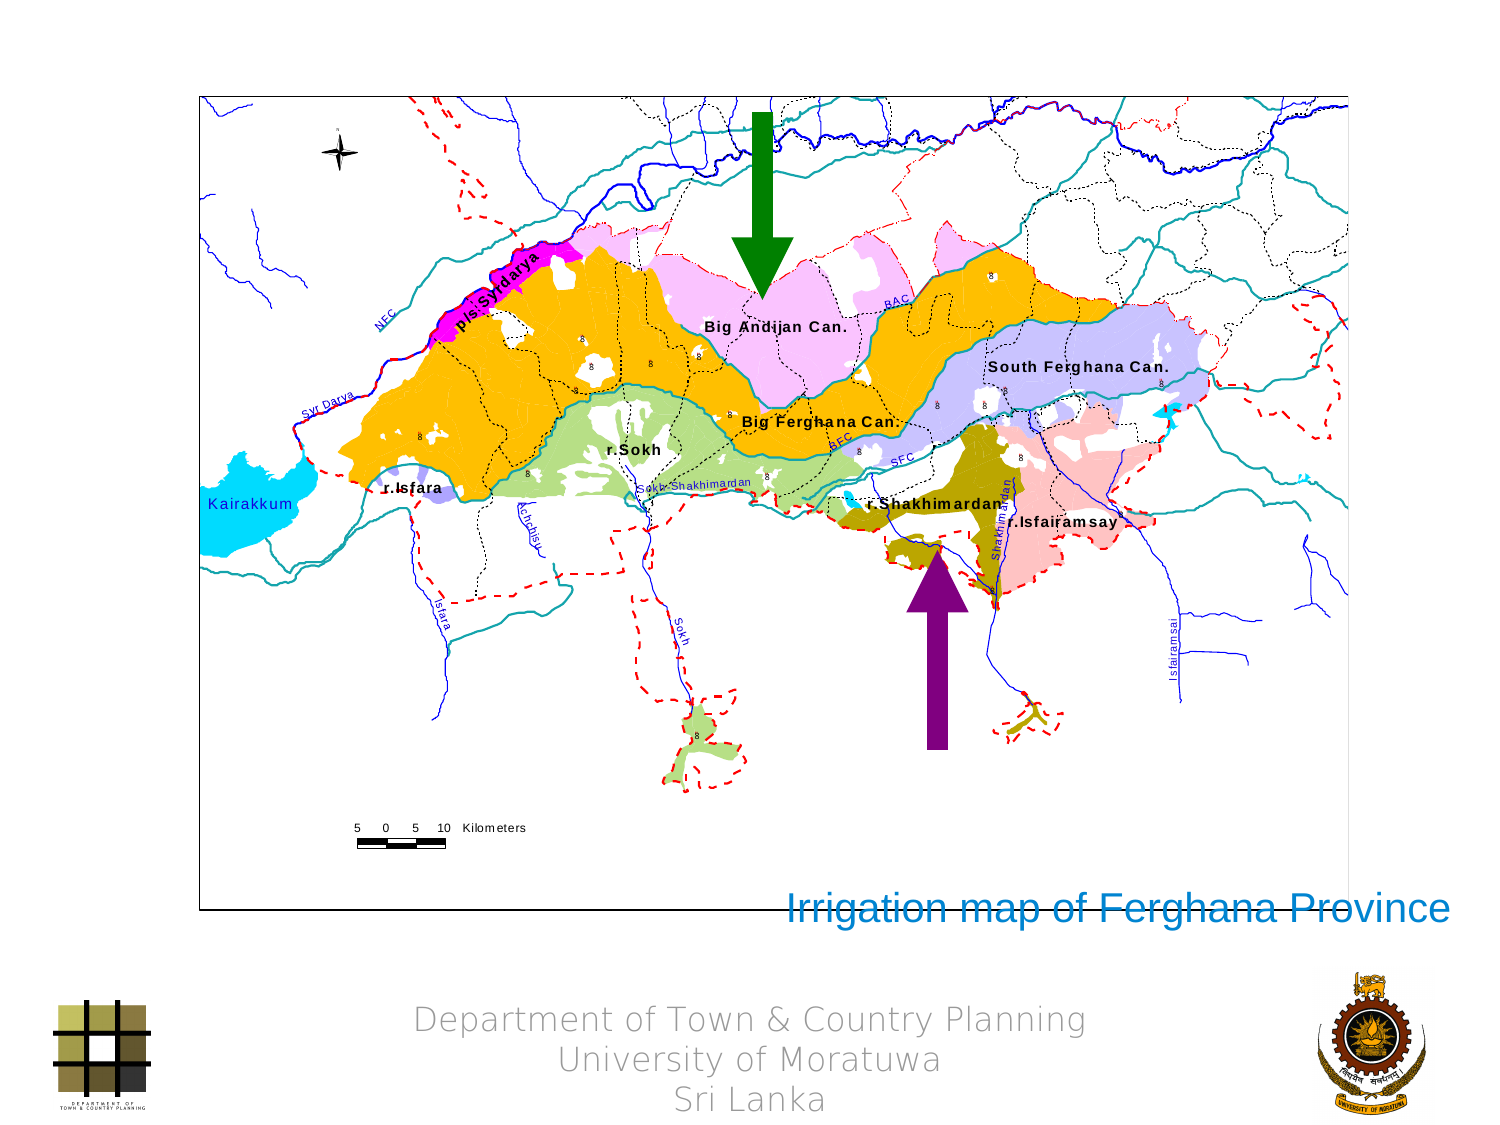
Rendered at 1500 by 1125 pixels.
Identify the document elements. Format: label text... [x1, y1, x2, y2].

picture [1312, 966, 1435, 1125]
title Irrigation map of Ferghana Province [737, 849, 1500, 963]
picture [178, 68, 1411, 942]
picture [53, 1000, 151, 1110]
